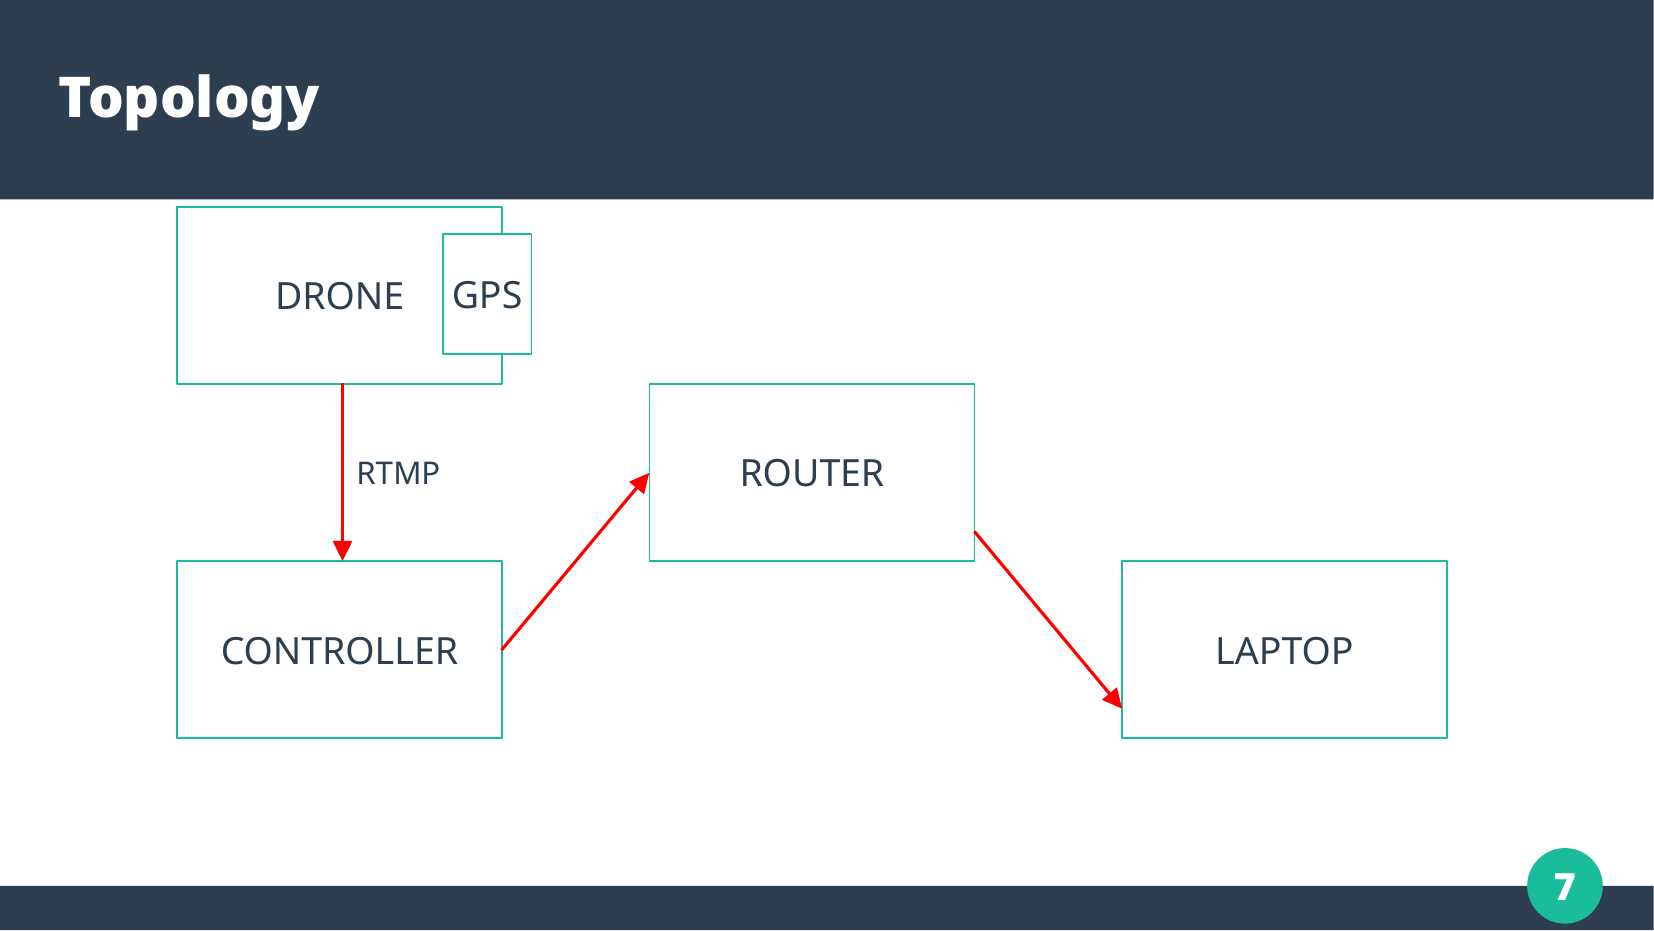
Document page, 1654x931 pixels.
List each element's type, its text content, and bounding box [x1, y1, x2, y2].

text_box CONTROLLER [177, 561, 502, 739]
text_box GPS [442, 234, 532, 355]
title Topology [59, 37, 1595, 155]
text_box RTMP [295, 442, 502, 502]
text_box DRONE [177, 206, 502, 384]
text_box LAPTOP [1122, 561, 1447, 739]
text_box ROUTER [649, 383, 975, 562]
